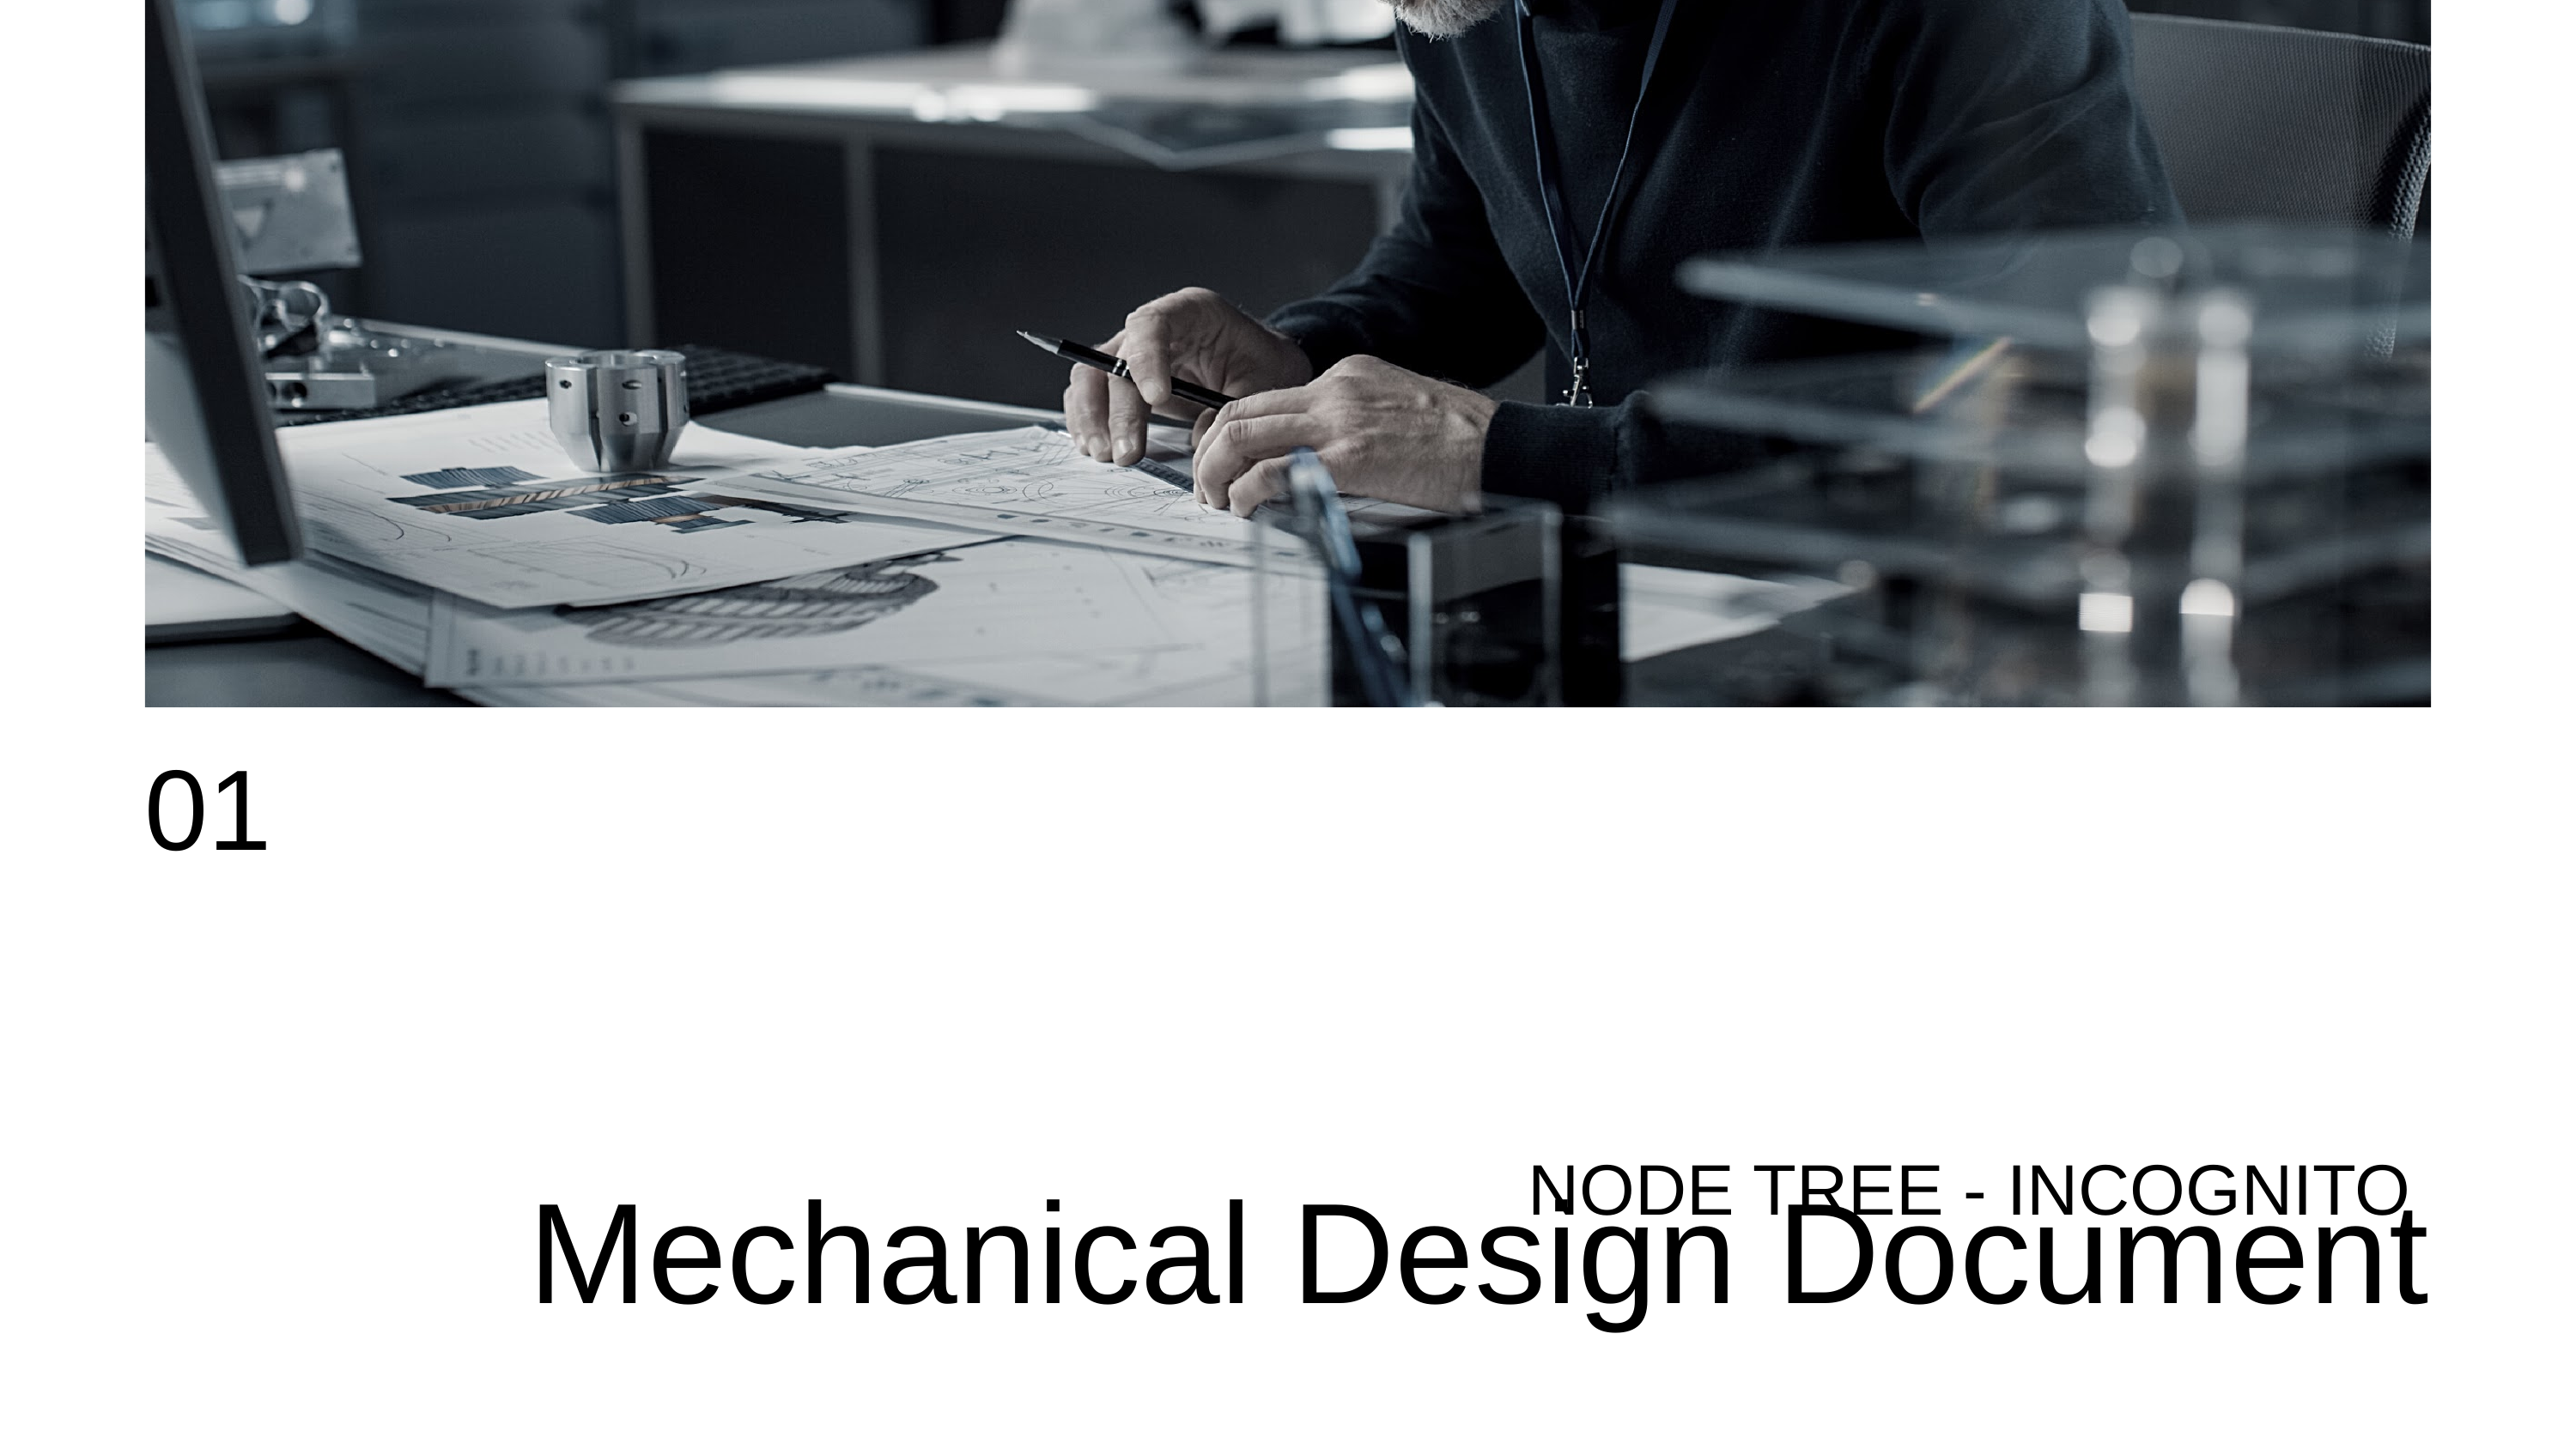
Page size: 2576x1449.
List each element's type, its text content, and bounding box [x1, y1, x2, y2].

text_box NODE TREE - INCOGNITO Mechanical Design Document [0, 908, 2432, 1395]
text_box 01 [144, 741, 296, 879]
picture [144, 0, 2432, 707]
